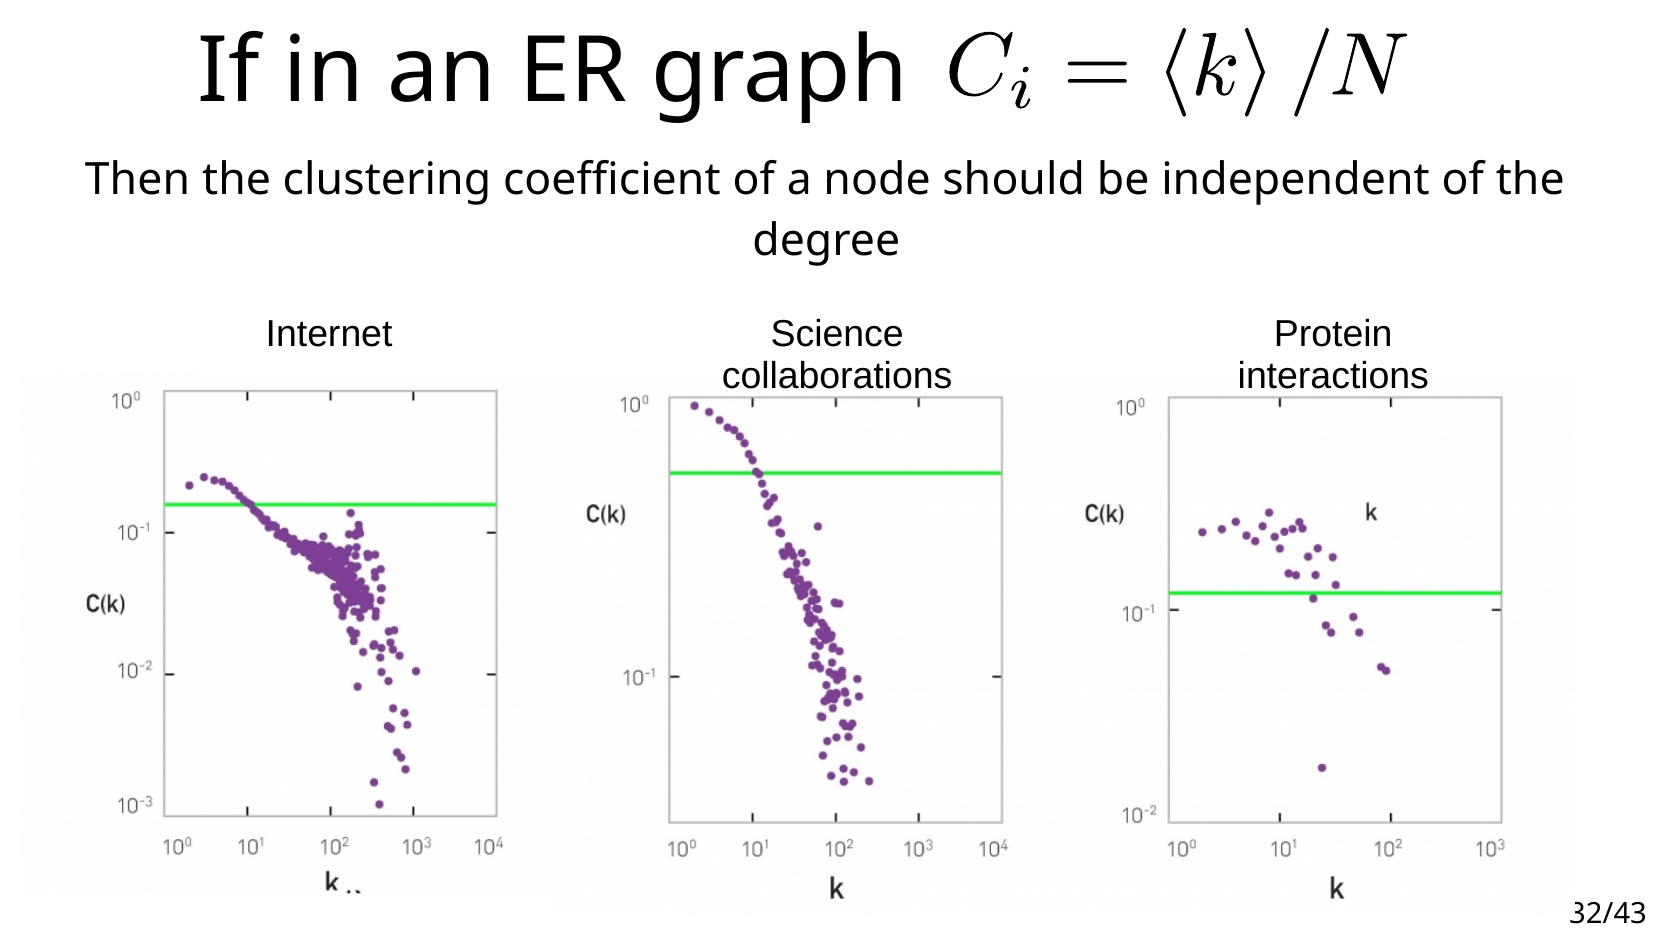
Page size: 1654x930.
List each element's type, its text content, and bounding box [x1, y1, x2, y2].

text_box Internet [165, 304, 494, 362]
list Then the clustering coefficient of a node should be independent of the degree [82, 146, 1571, 269]
text_box Science collaborations [672, 304, 1002, 404]
picture [20, 372, 1576, 915]
title If in an ER graph [82, 1, 1571, 131]
text_box Protein interactions [1169, 304, 1498, 404]
text_box [945, 27, 1411, 117]
